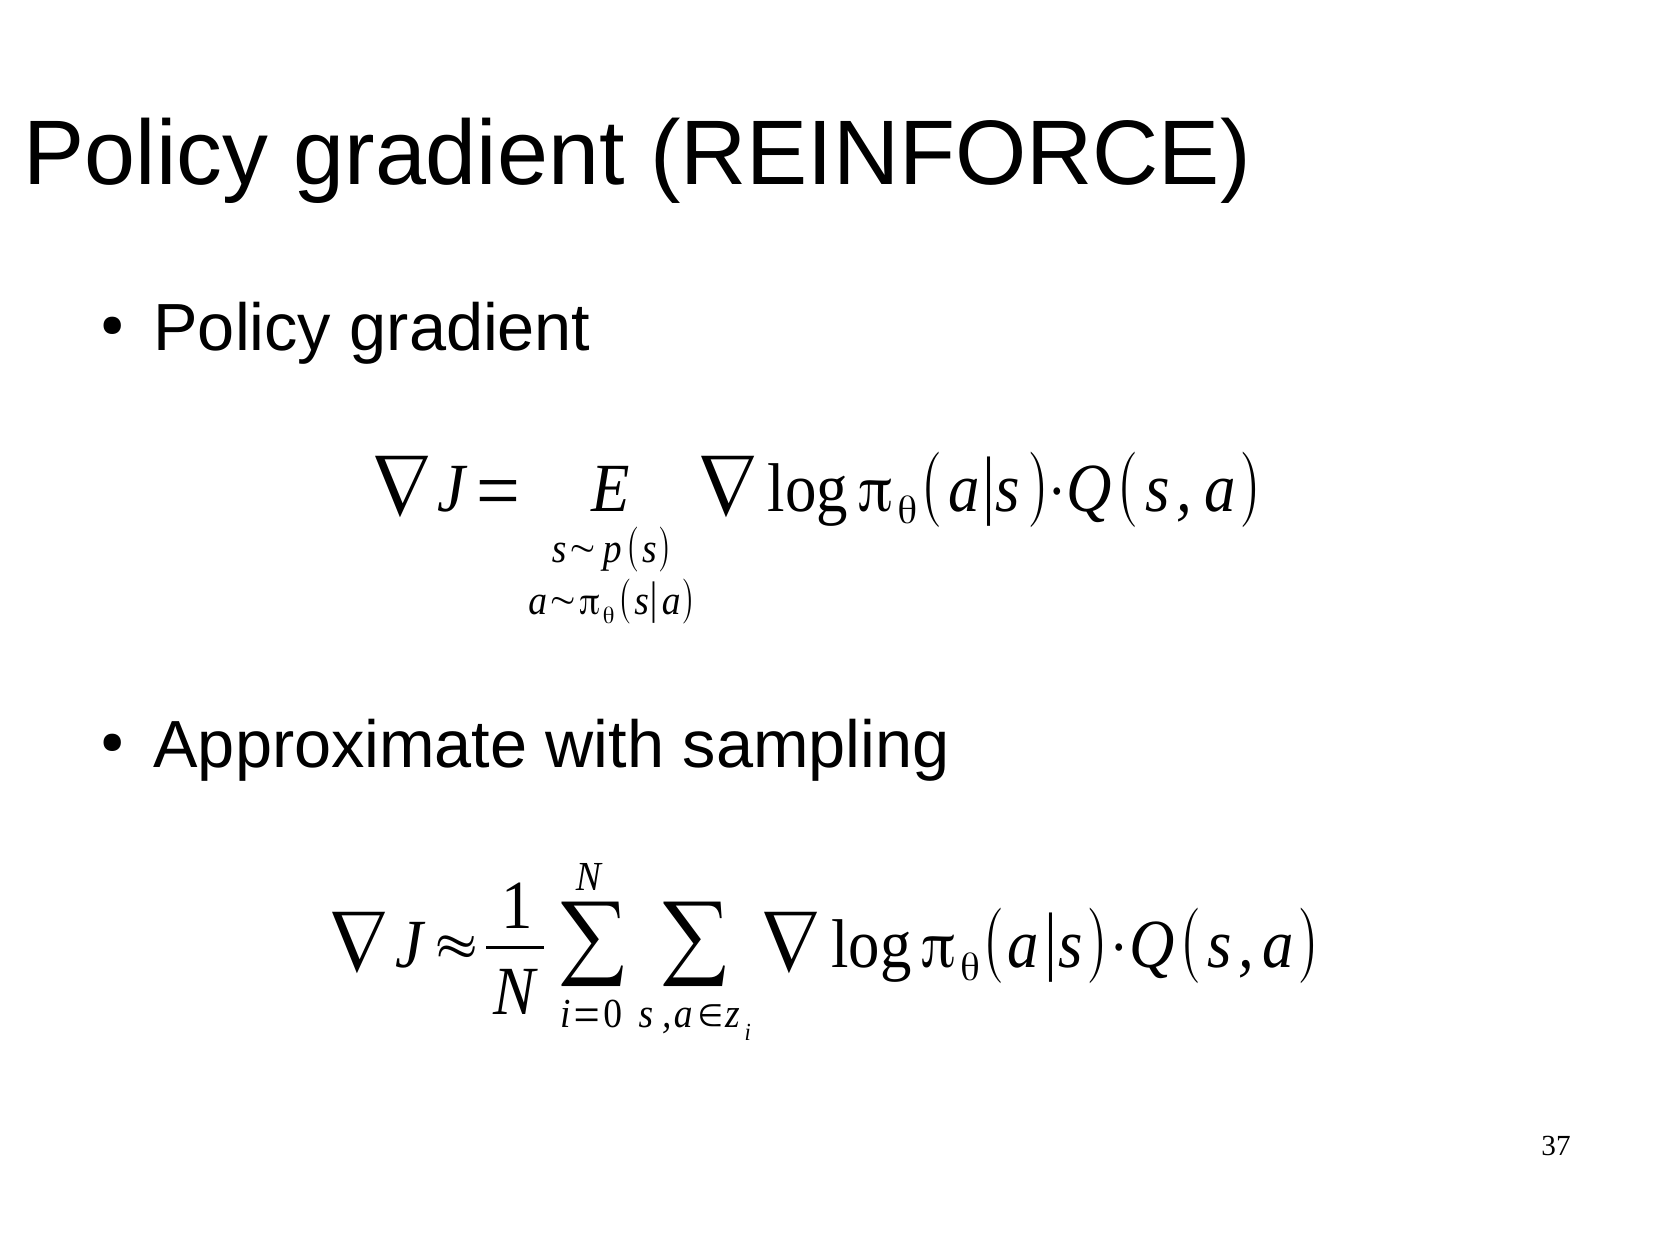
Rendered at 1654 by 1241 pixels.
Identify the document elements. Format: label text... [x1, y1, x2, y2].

chart [355, 446, 1274, 627]
chart [312, 851, 1336, 1046]
title Policy gradient (REINFORCE) [23, 49, 1512, 257]
list Policy gradient Approximate with sampling [82, 290, 1571, 1010]
